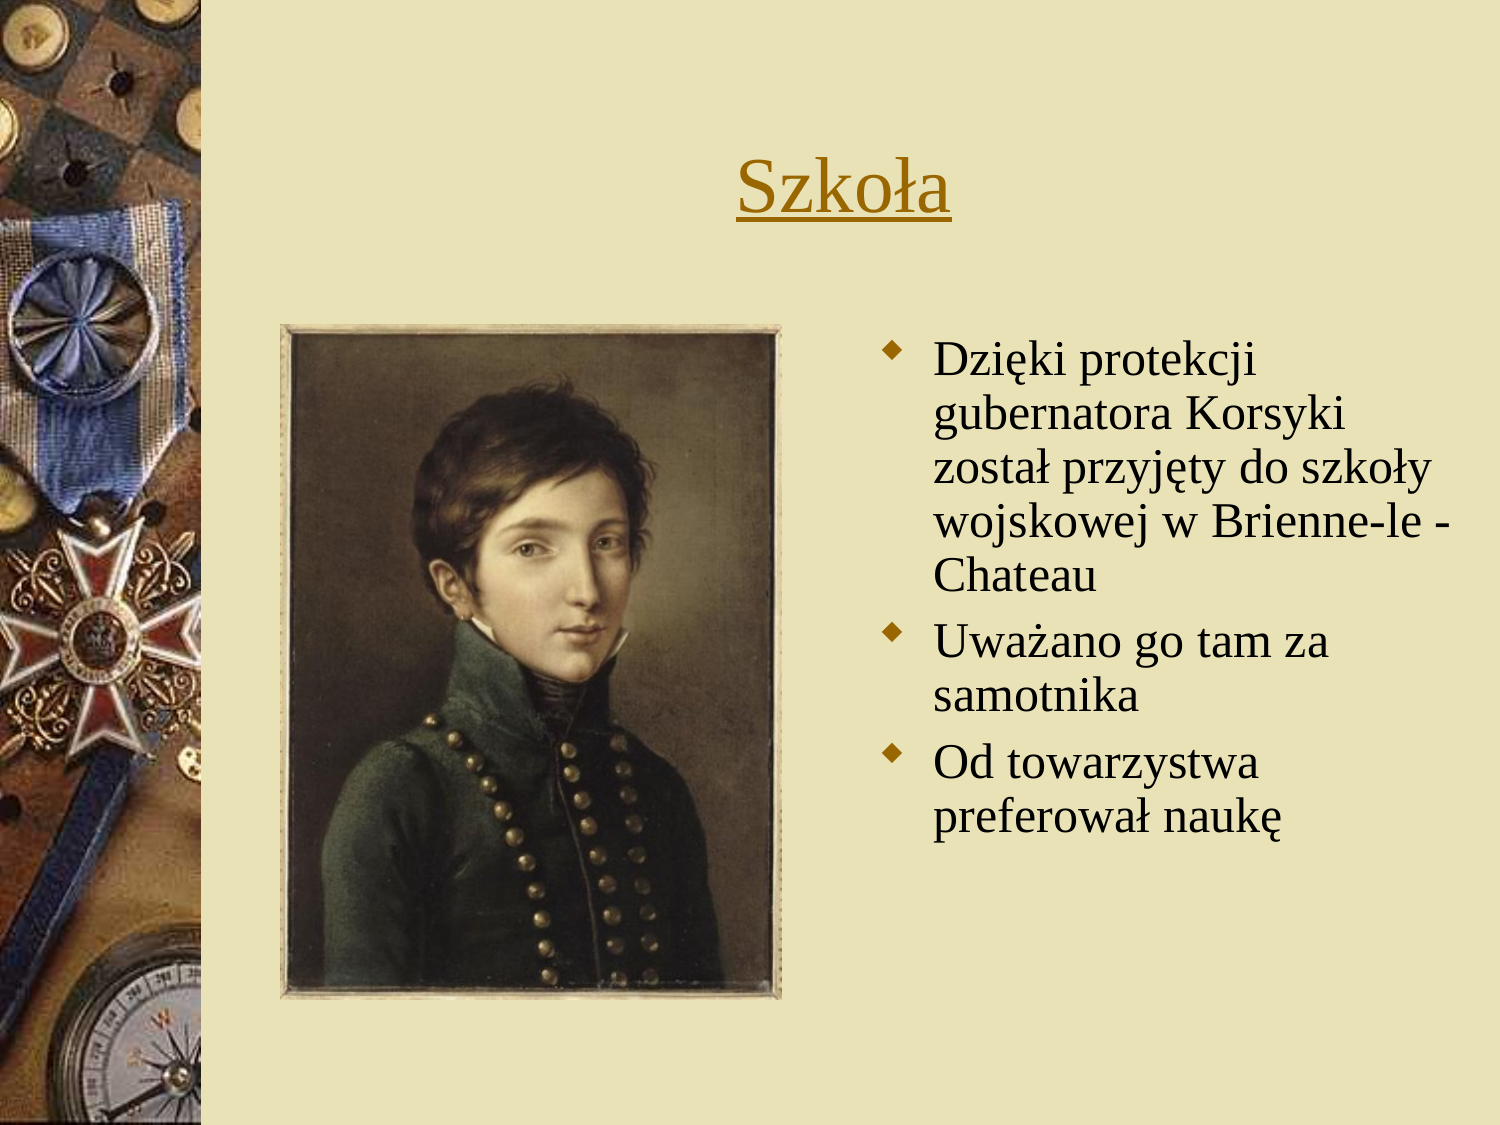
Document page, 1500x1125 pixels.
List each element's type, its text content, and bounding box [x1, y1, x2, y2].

picture [280, 324, 782, 1000]
picture [0, 0, 201, 1125]
text_box Szkoła [224, 87, 1463, 276]
text_box Dzięki protekcji gubernatora Korsyki został przyjęty do szkoły wojskowej w Brienne-le -Chateau Uważano go tam za samotnika Od towarzystwa preferował naukę [862, 324, 1476, 1001]
